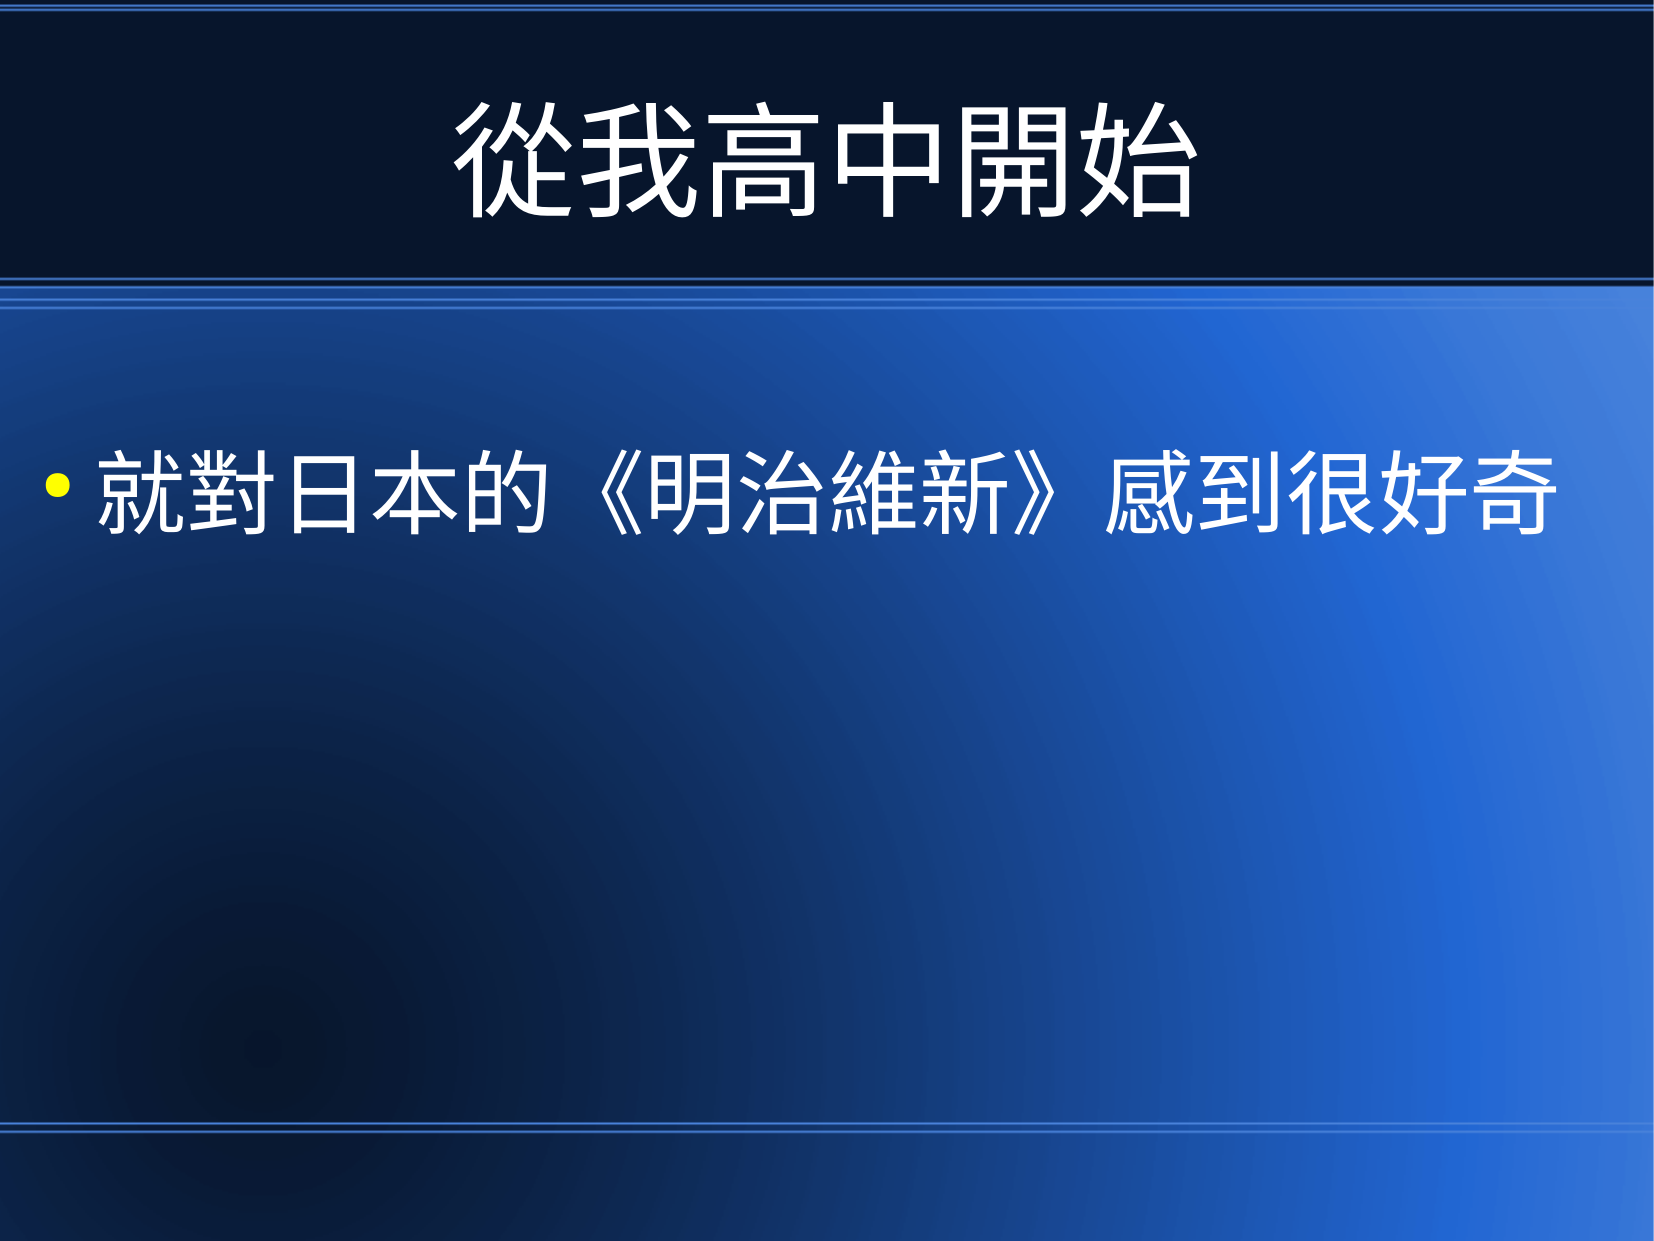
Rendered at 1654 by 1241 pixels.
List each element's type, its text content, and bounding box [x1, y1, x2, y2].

title 從我高中開始 [82, 49, 1571, 257]
picture [0, 0, 1654, 1241]
list 就對日本的《明治維新》感到很好奇 [23, 354, 1595, 1241]
